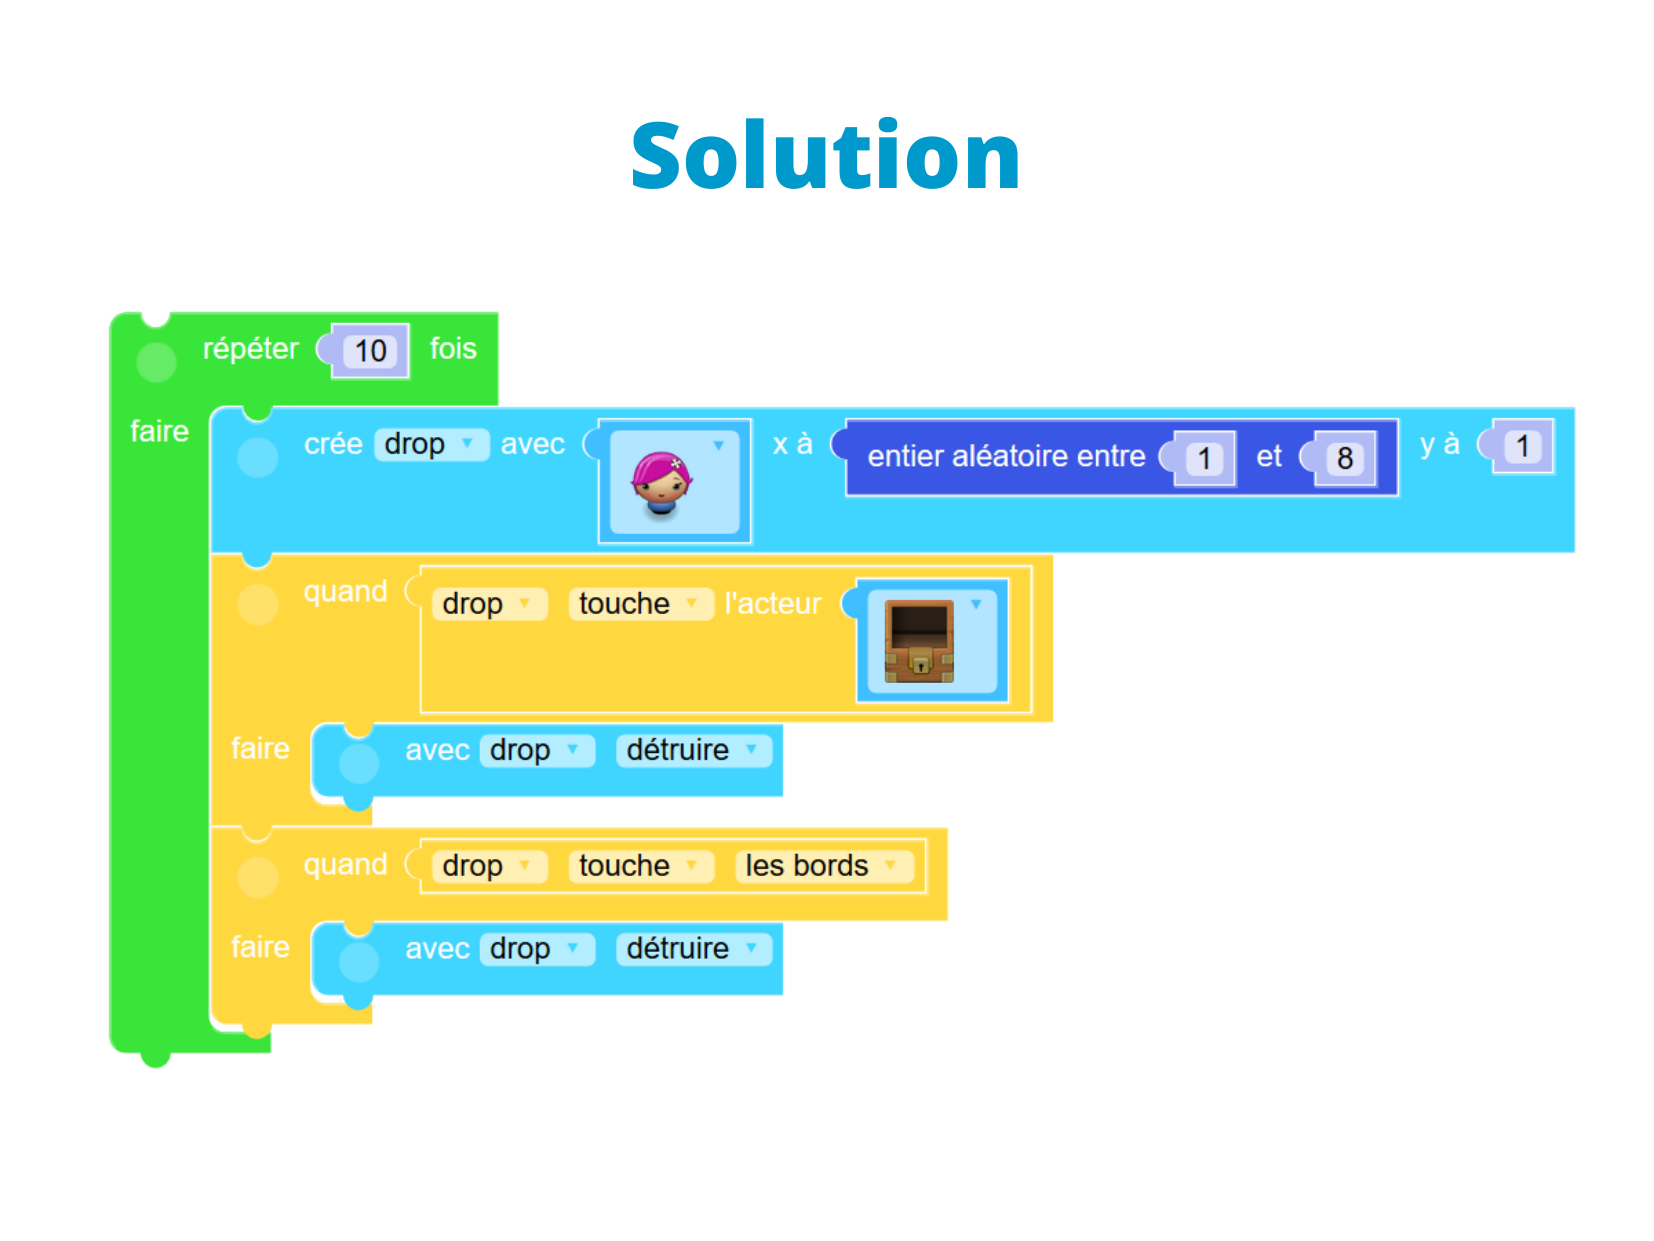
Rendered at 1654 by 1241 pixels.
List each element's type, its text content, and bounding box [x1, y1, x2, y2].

title Solution [82, 49, 1571, 257]
picture [94, 301, 1606, 1087]
